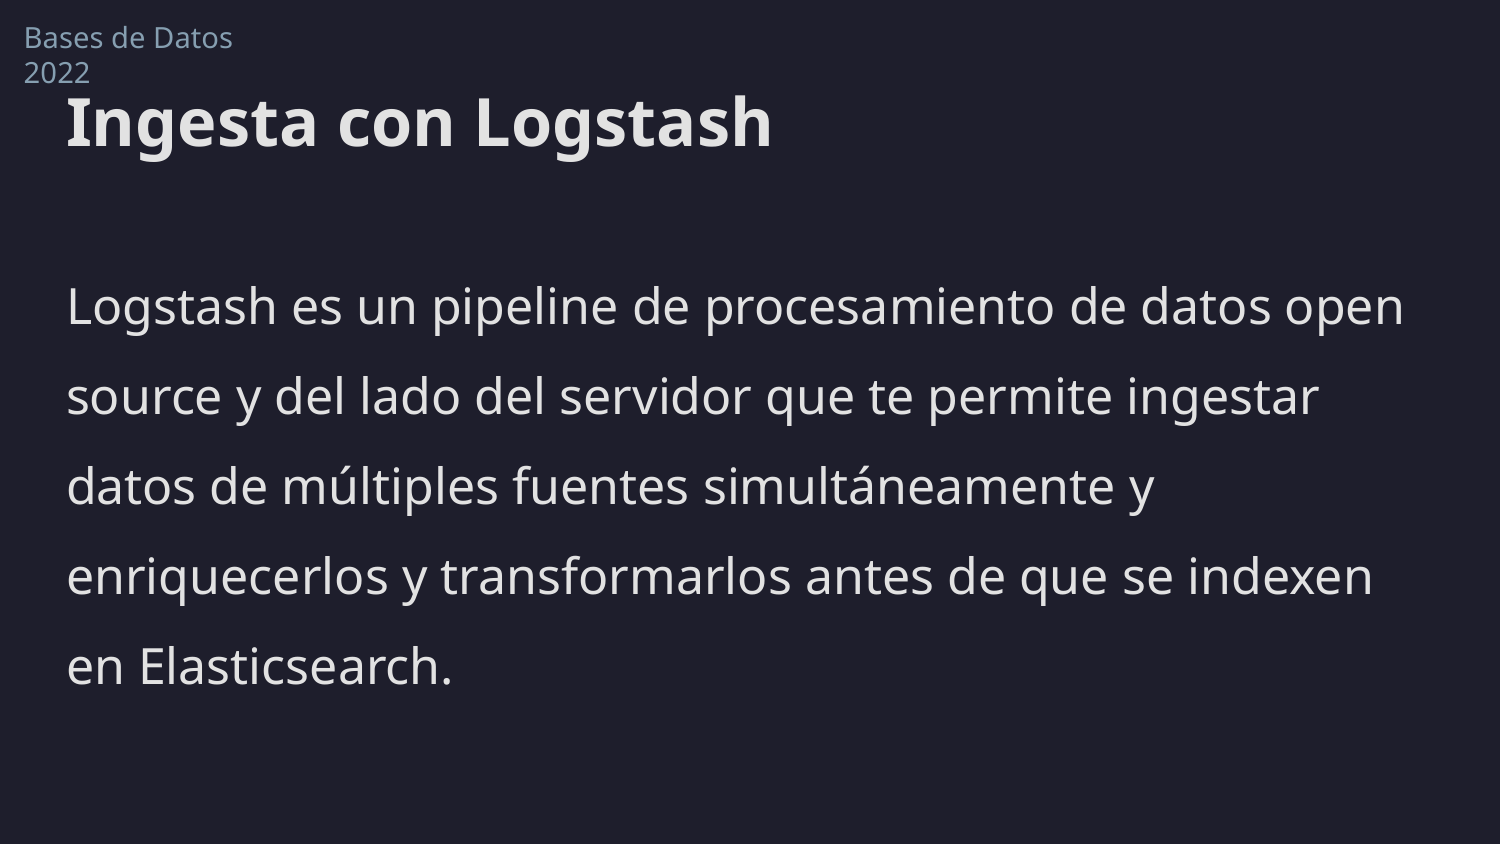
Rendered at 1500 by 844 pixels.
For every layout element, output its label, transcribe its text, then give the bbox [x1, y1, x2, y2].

title Ingesta con Logstash [51, 72, 1449, 167]
list Logstash es un pipeline de procesamiento de datos open source y del lado del servidor que te permite ingestar datos de múltiples fuentes simultáneamente y enriquecerlos y transformarlos antes de que se indexen en Elasticsearch. [51, 189, 1449, 750]
